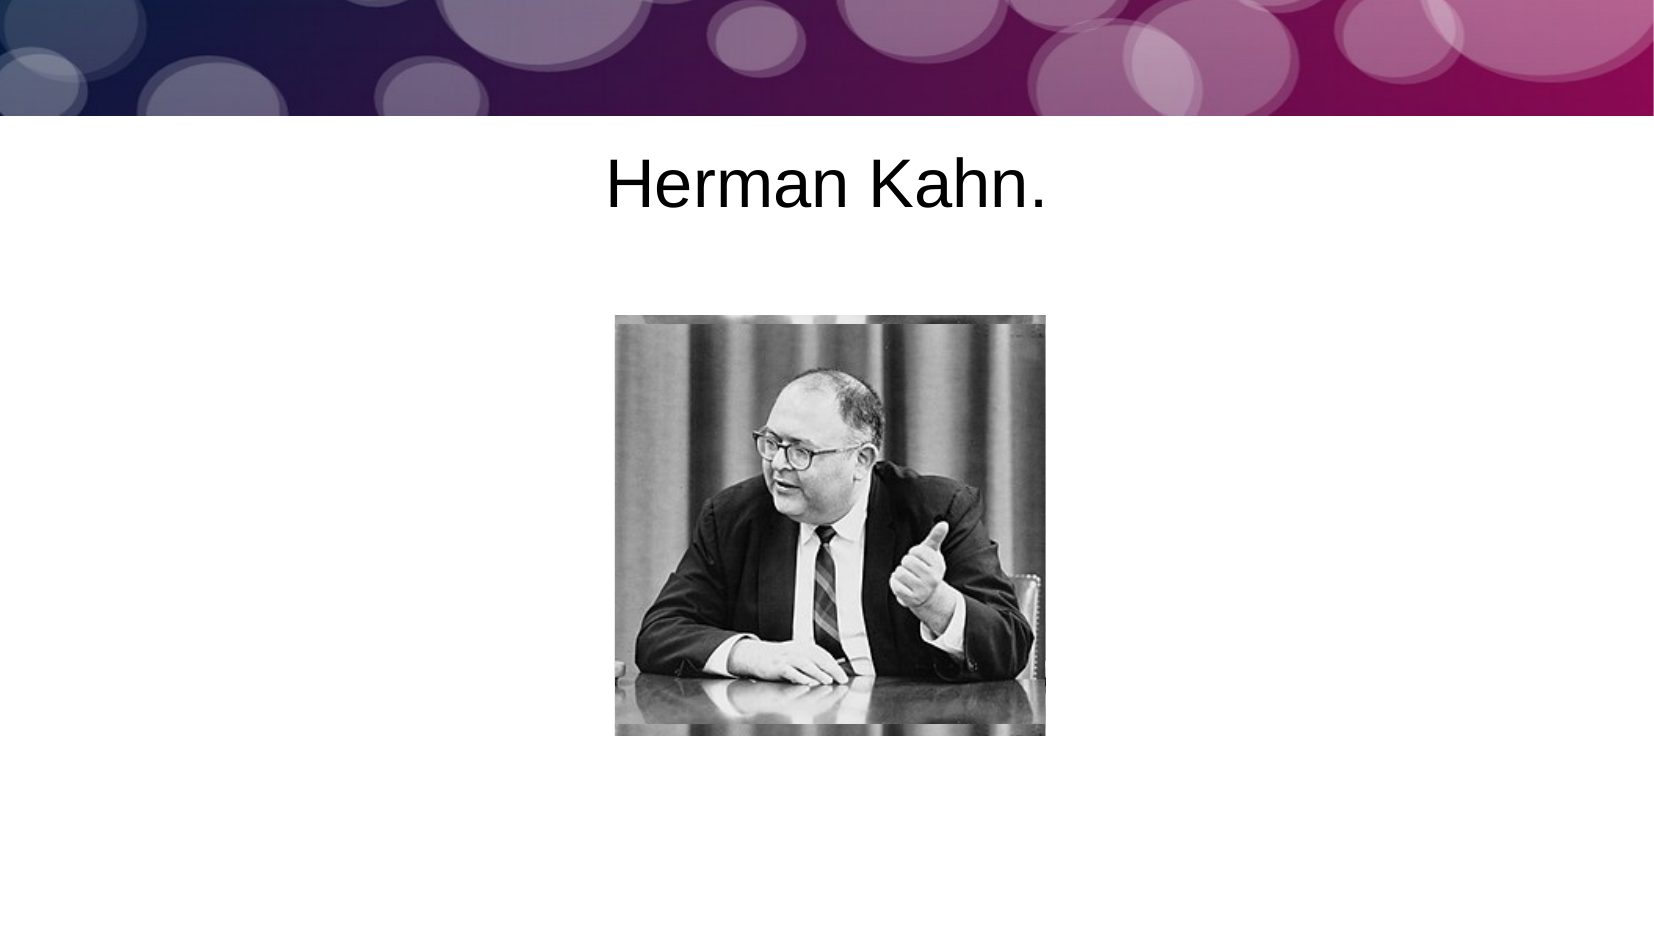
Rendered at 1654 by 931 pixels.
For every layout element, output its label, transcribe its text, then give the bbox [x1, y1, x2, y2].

picture [0, 0, 1654, 116]
list [615, 315, 1046, 736]
title Herman Kahn. [82, 119, 1571, 249]
